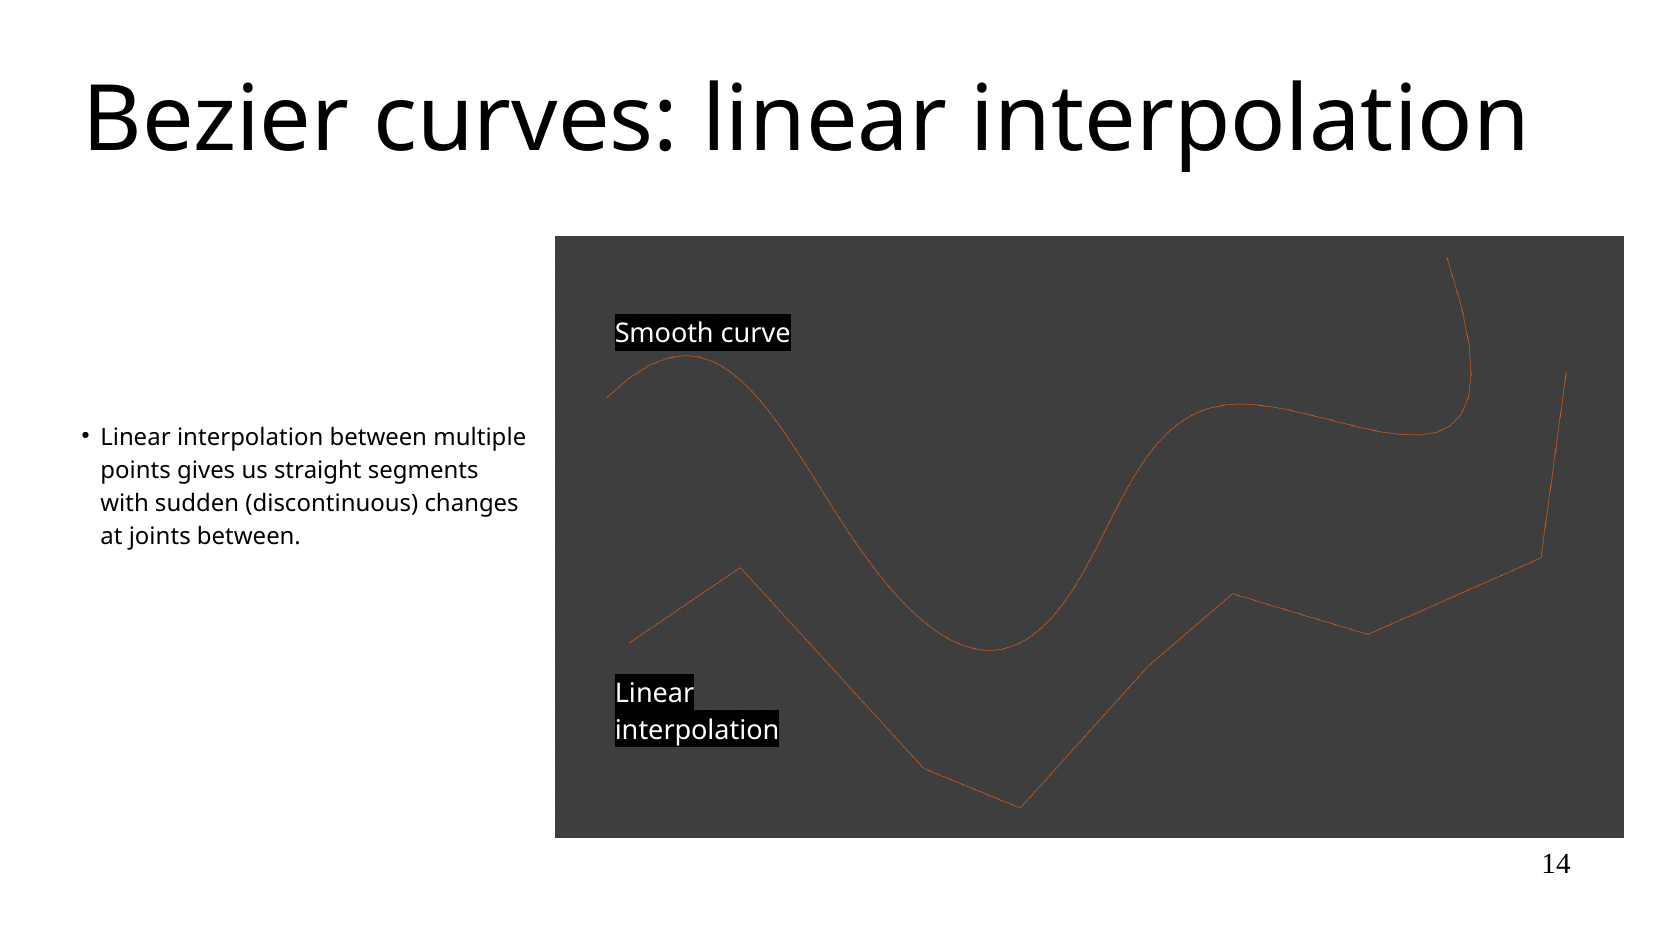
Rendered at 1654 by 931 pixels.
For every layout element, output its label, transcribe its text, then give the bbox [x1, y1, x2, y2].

text_box Linear interpolation [600, 666, 841, 808]
picture [555, 236, 1624, 838]
title Bezier curves: linear interpolation [82, 37, 1571, 193]
text_box Smooth curve [600, 306, 841, 358]
list Linear interpolation between multiple points gives us straight segments with sudden (discontinuous) changes at joints between. [75, 420, 533, 578]
